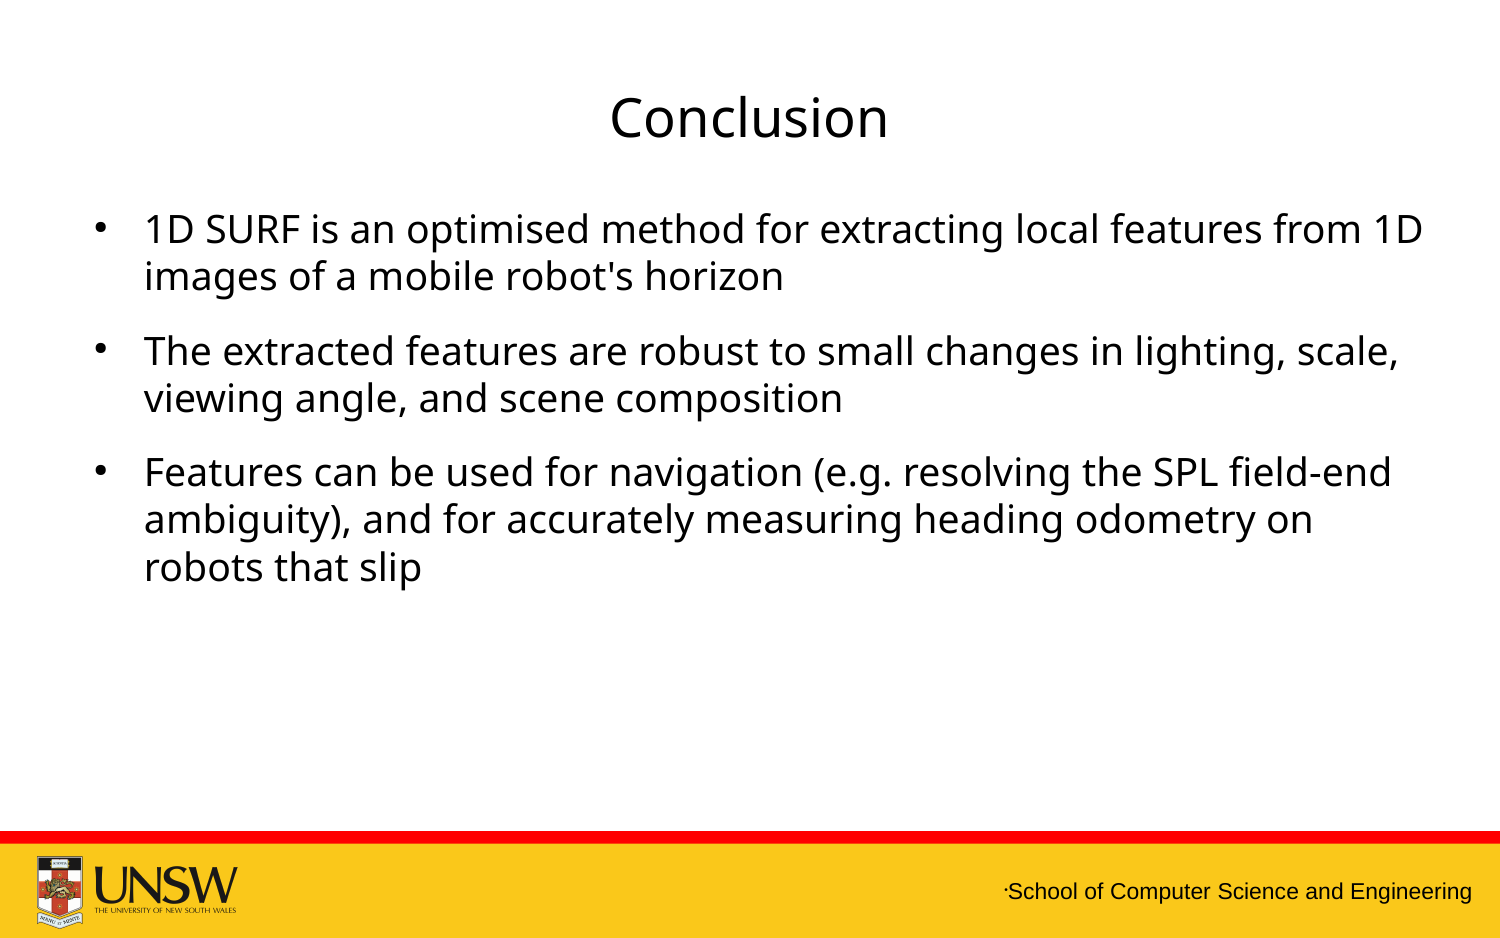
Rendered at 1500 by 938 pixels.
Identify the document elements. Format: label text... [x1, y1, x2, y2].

picture [37, 856, 238, 929]
text_box Conclusion [75, 37, 1425, 194]
list 1D SURF is an optimised method for extracting local features from 1D images of a mobile robot's horizon The extracted features are robust to small changes in lighting, scale, viewing angle, and scene composition Features can be used for navigation (e.g. resolving the SPL field-end ambiguity), and for accurately measuring heading odometry on robots that slip [77, 204, 1428, 591]
